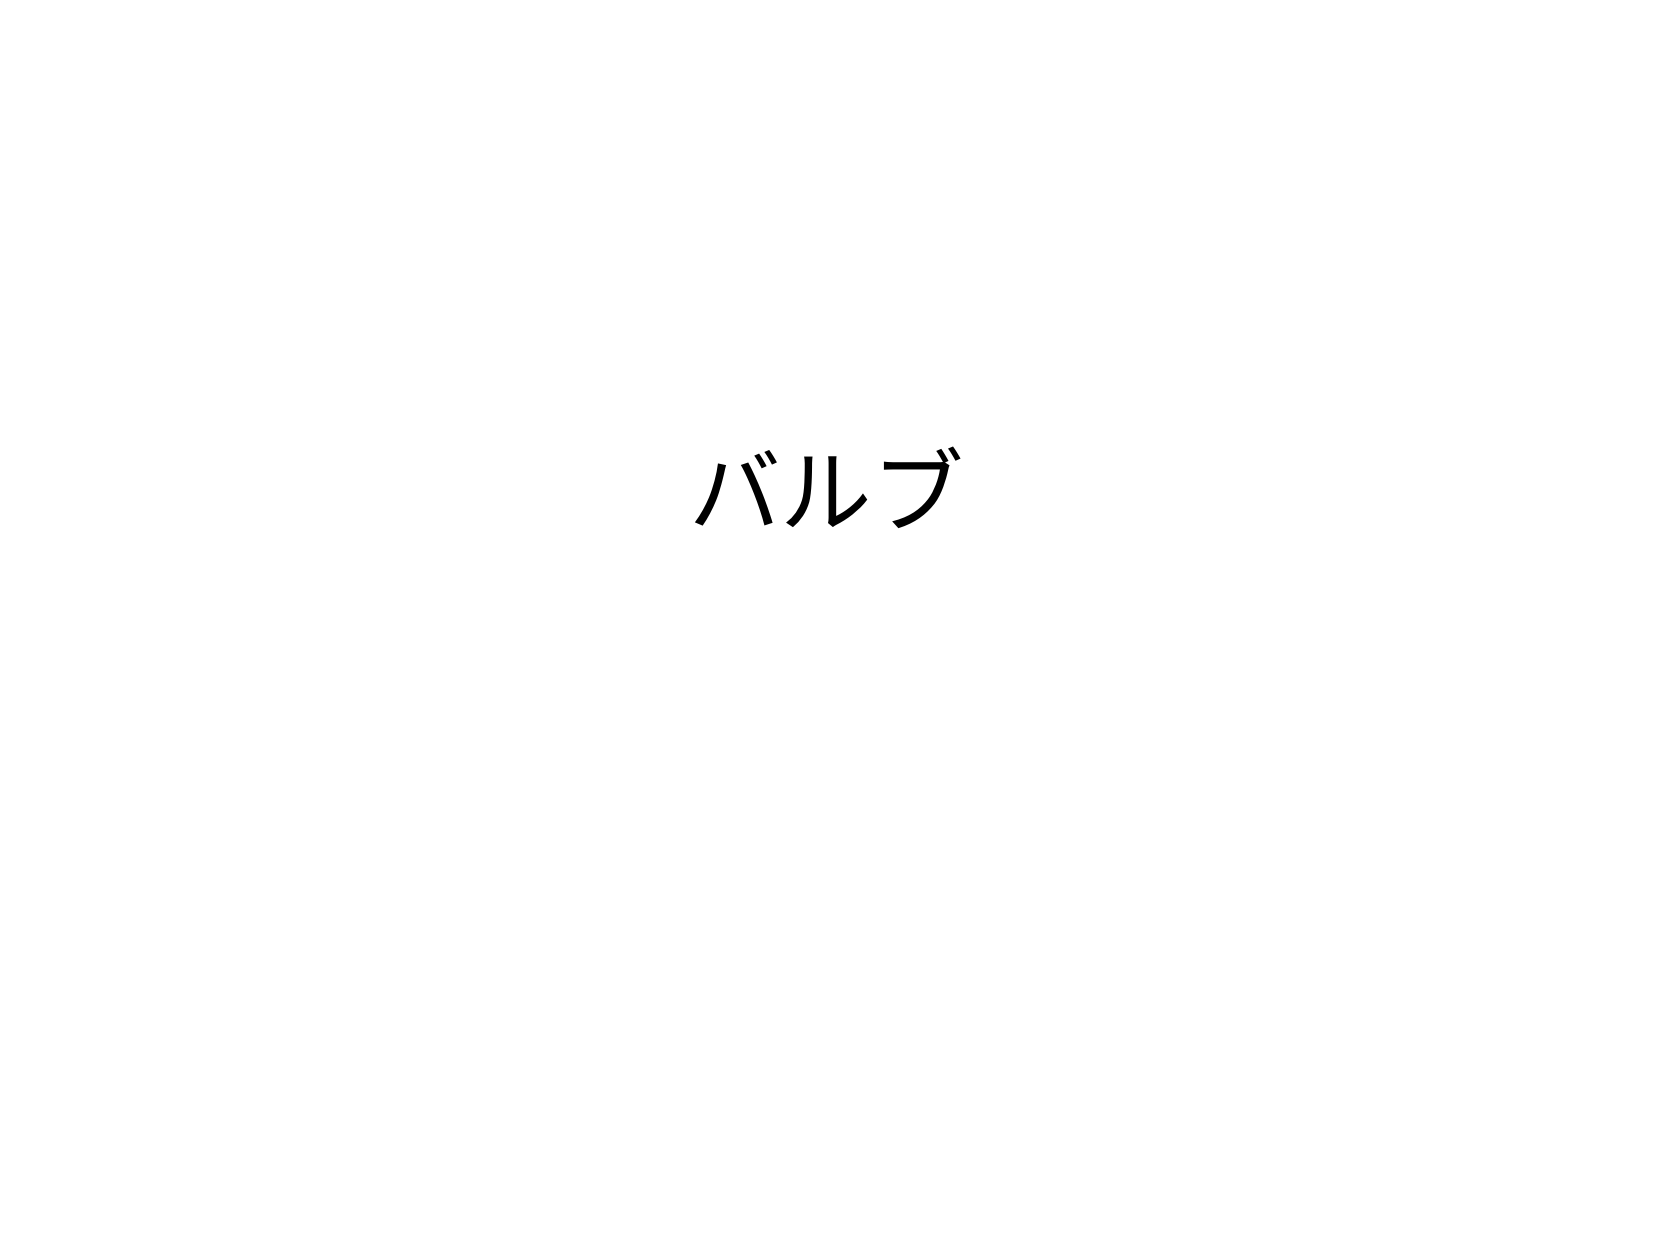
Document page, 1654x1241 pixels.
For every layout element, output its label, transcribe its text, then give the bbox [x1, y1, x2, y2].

title バルブ [82, 435, 1571, 535]
